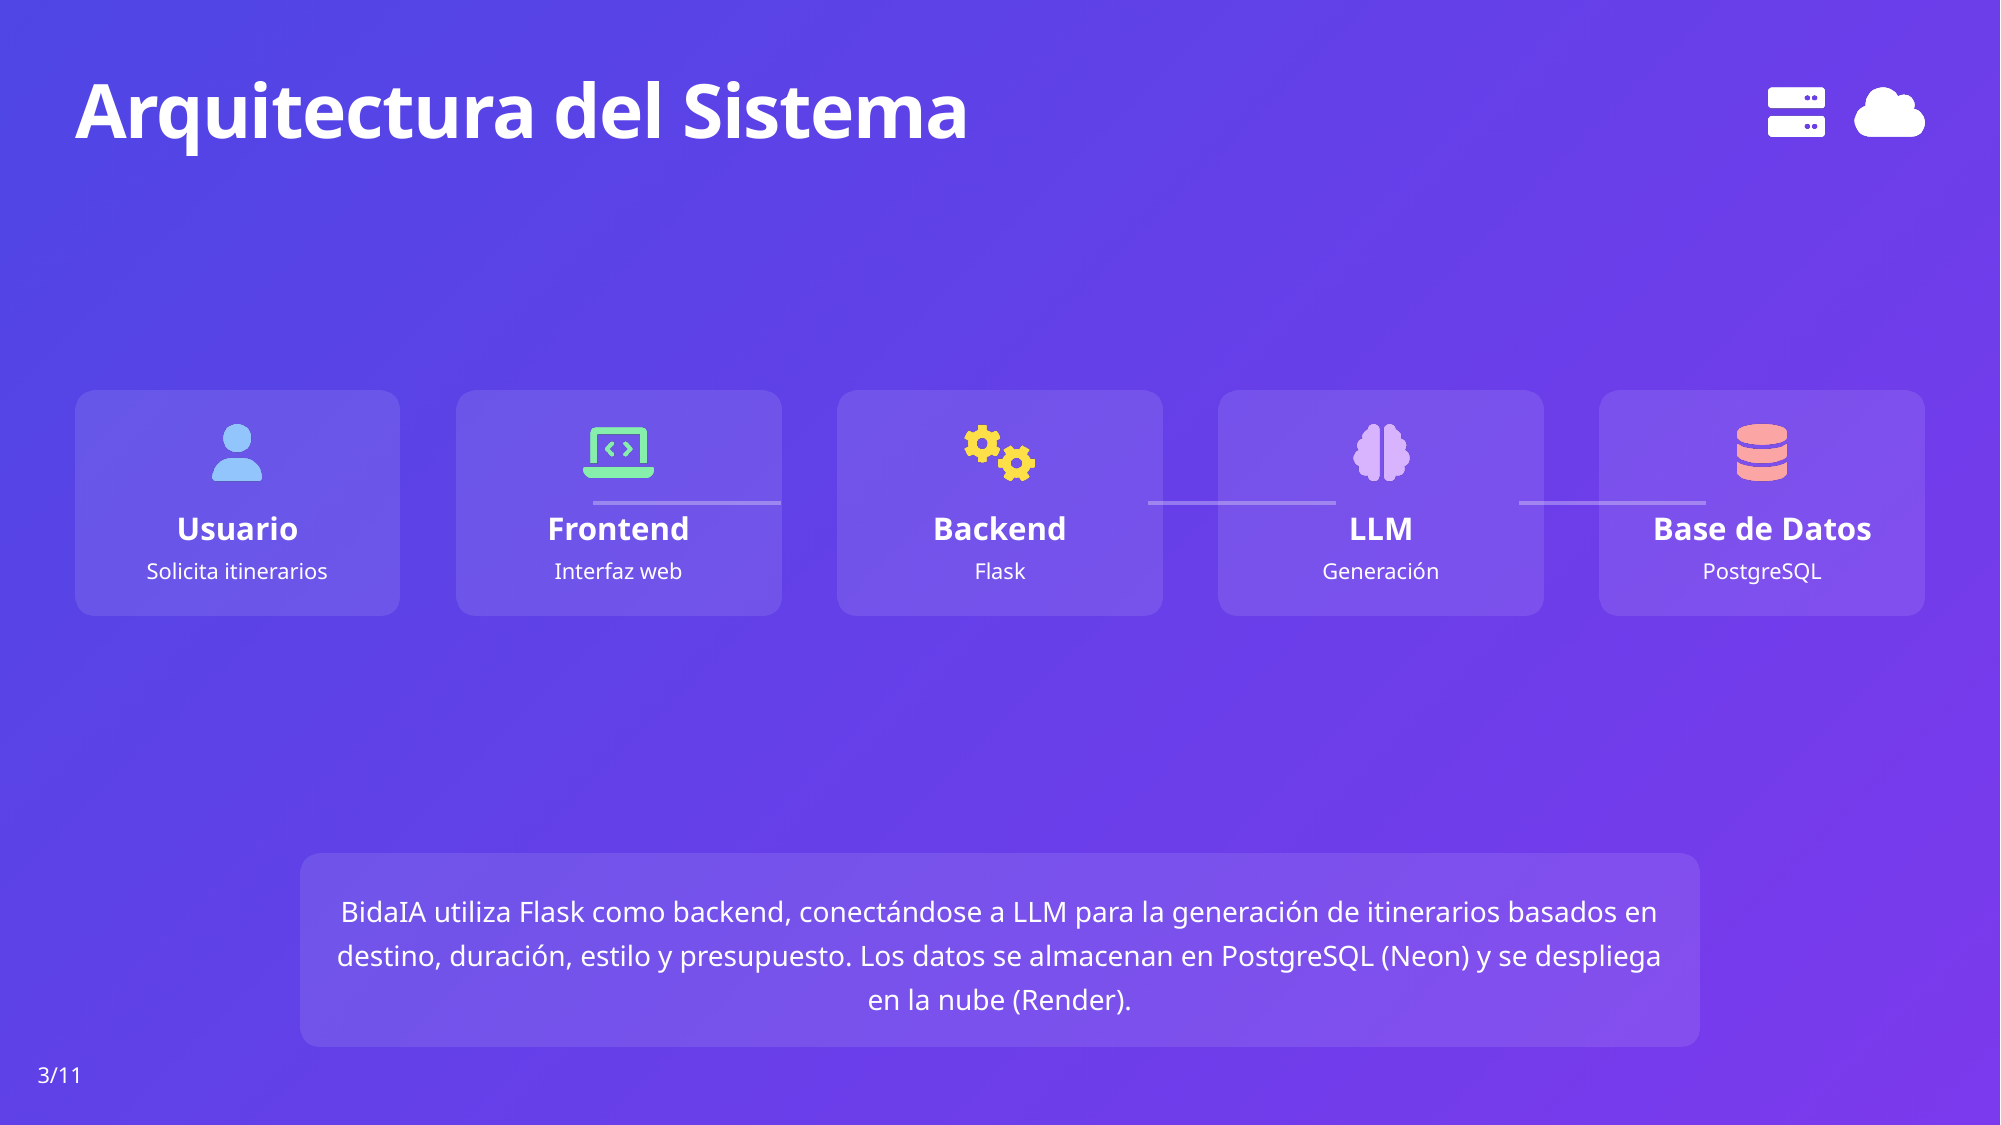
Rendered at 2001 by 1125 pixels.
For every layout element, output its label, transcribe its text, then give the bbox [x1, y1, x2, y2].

picture [0, 0, 2000, 1125]
text_box BidaIA utiliza Flask como backend, conectándose a LLM para la generación de itinerarios basados en destino, duración, estilo y presupuesto. Los datos se almacenan en PostgreSQL (Neon) y se despliega en la nube (Render). [331, 884, 1669, 1016]
text_box Flask [966, 553, 1034, 585]
text_box PostgreSQL [1687, 553, 1838, 585]
text_box Backend [910, 503, 1090, 547]
text_box Solicita itinerarios [119, 553, 356, 585]
text_box Usuario [156, 503, 319, 547]
text_box 3/11 [37, 1056, 97, 1088]
text_box Arquitectura del Sistema [74, 78, 1291, 154]
text_box Interfaz web [536, 553, 701, 585]
text_box Base de Datos [1611, 503, 1914, 547]
text_box Frontend [523, 503, 715, 547]
text_box Generación [1305, 553, 1457, 585]
text_box LLM [1338, 503, 1424, 547]
